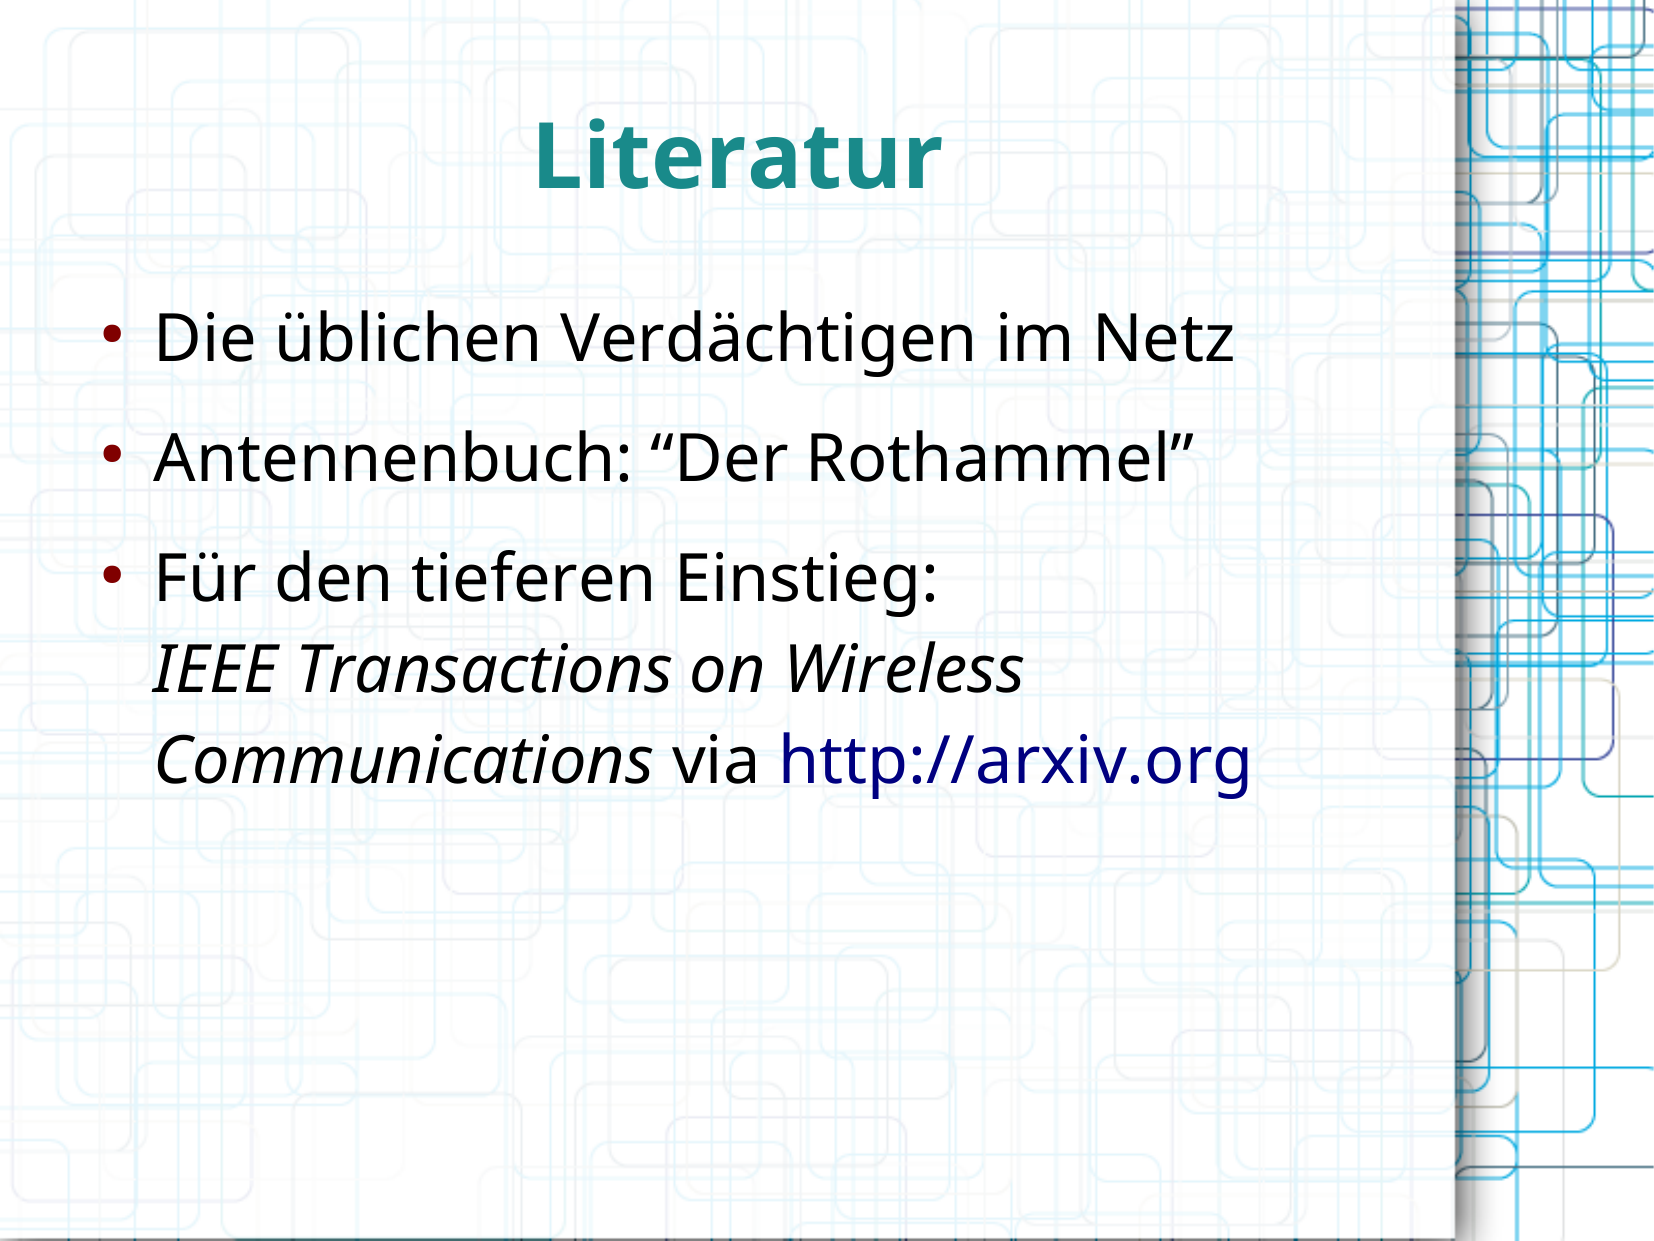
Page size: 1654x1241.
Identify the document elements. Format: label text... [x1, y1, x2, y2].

picture [0, 0, 1654, 1241]
list Die üblichen Verdächtigen im Netz Antennenbuch: “Der Rothammel” Für den tieferen Einstieg: IEEE Transactions on Wireless Communications via http://arxiv.org [82, 290, 1418, 1010]
title Literatur [59, 49, 1418, 257]
